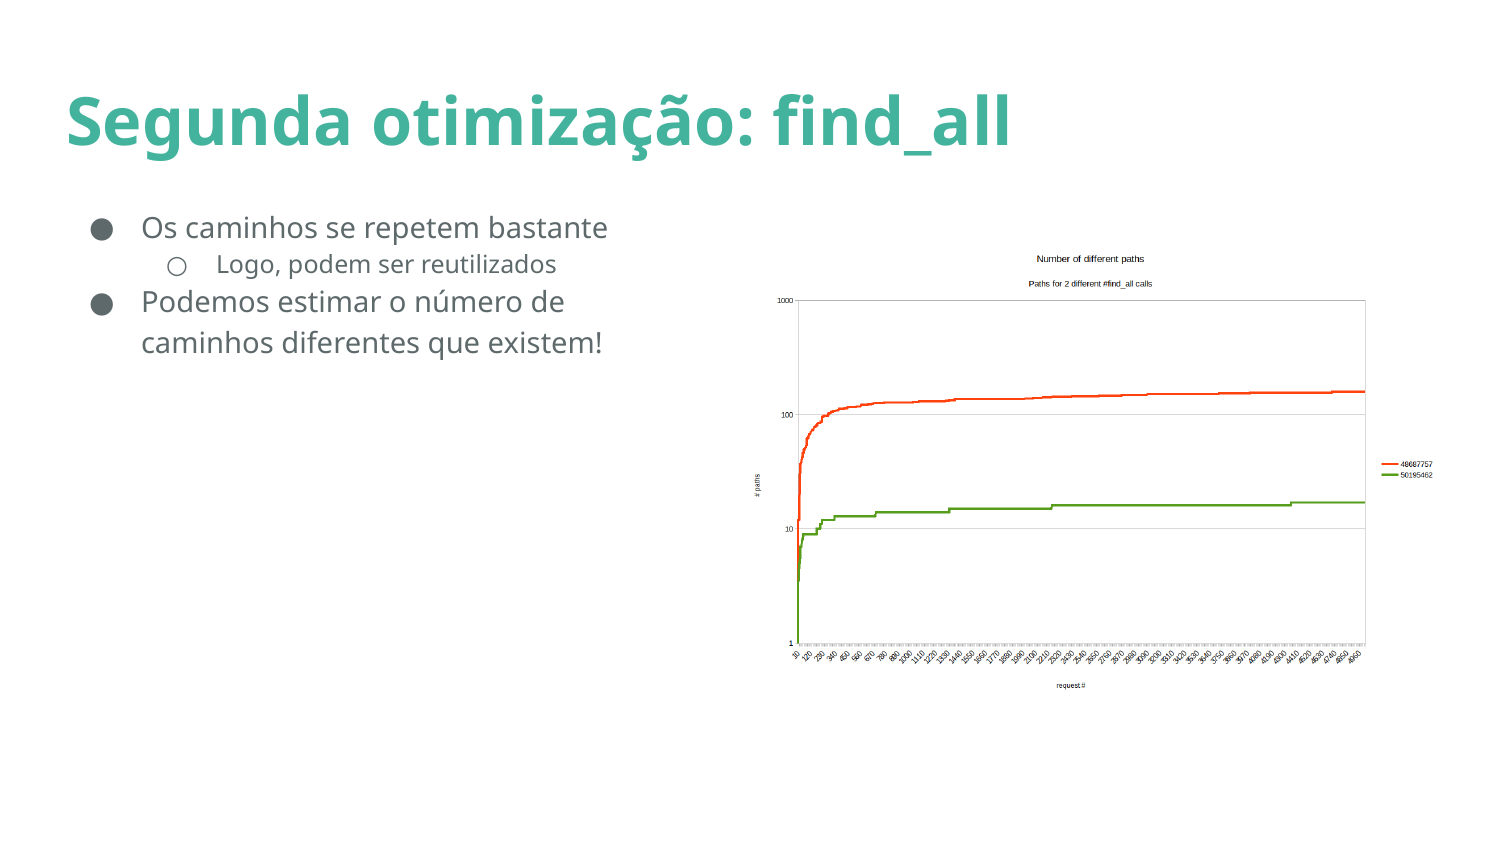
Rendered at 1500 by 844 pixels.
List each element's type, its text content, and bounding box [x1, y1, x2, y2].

title Segunda otimização: find_all [51, 64, 1449, 167]
picture [741, 238, 1439, 700]
list Os caminhos se repetem bastante Logo, podem ser reutilizados Podemos estimar o número de caminhos diferentes que existem! [51, 189, 708, 750]
